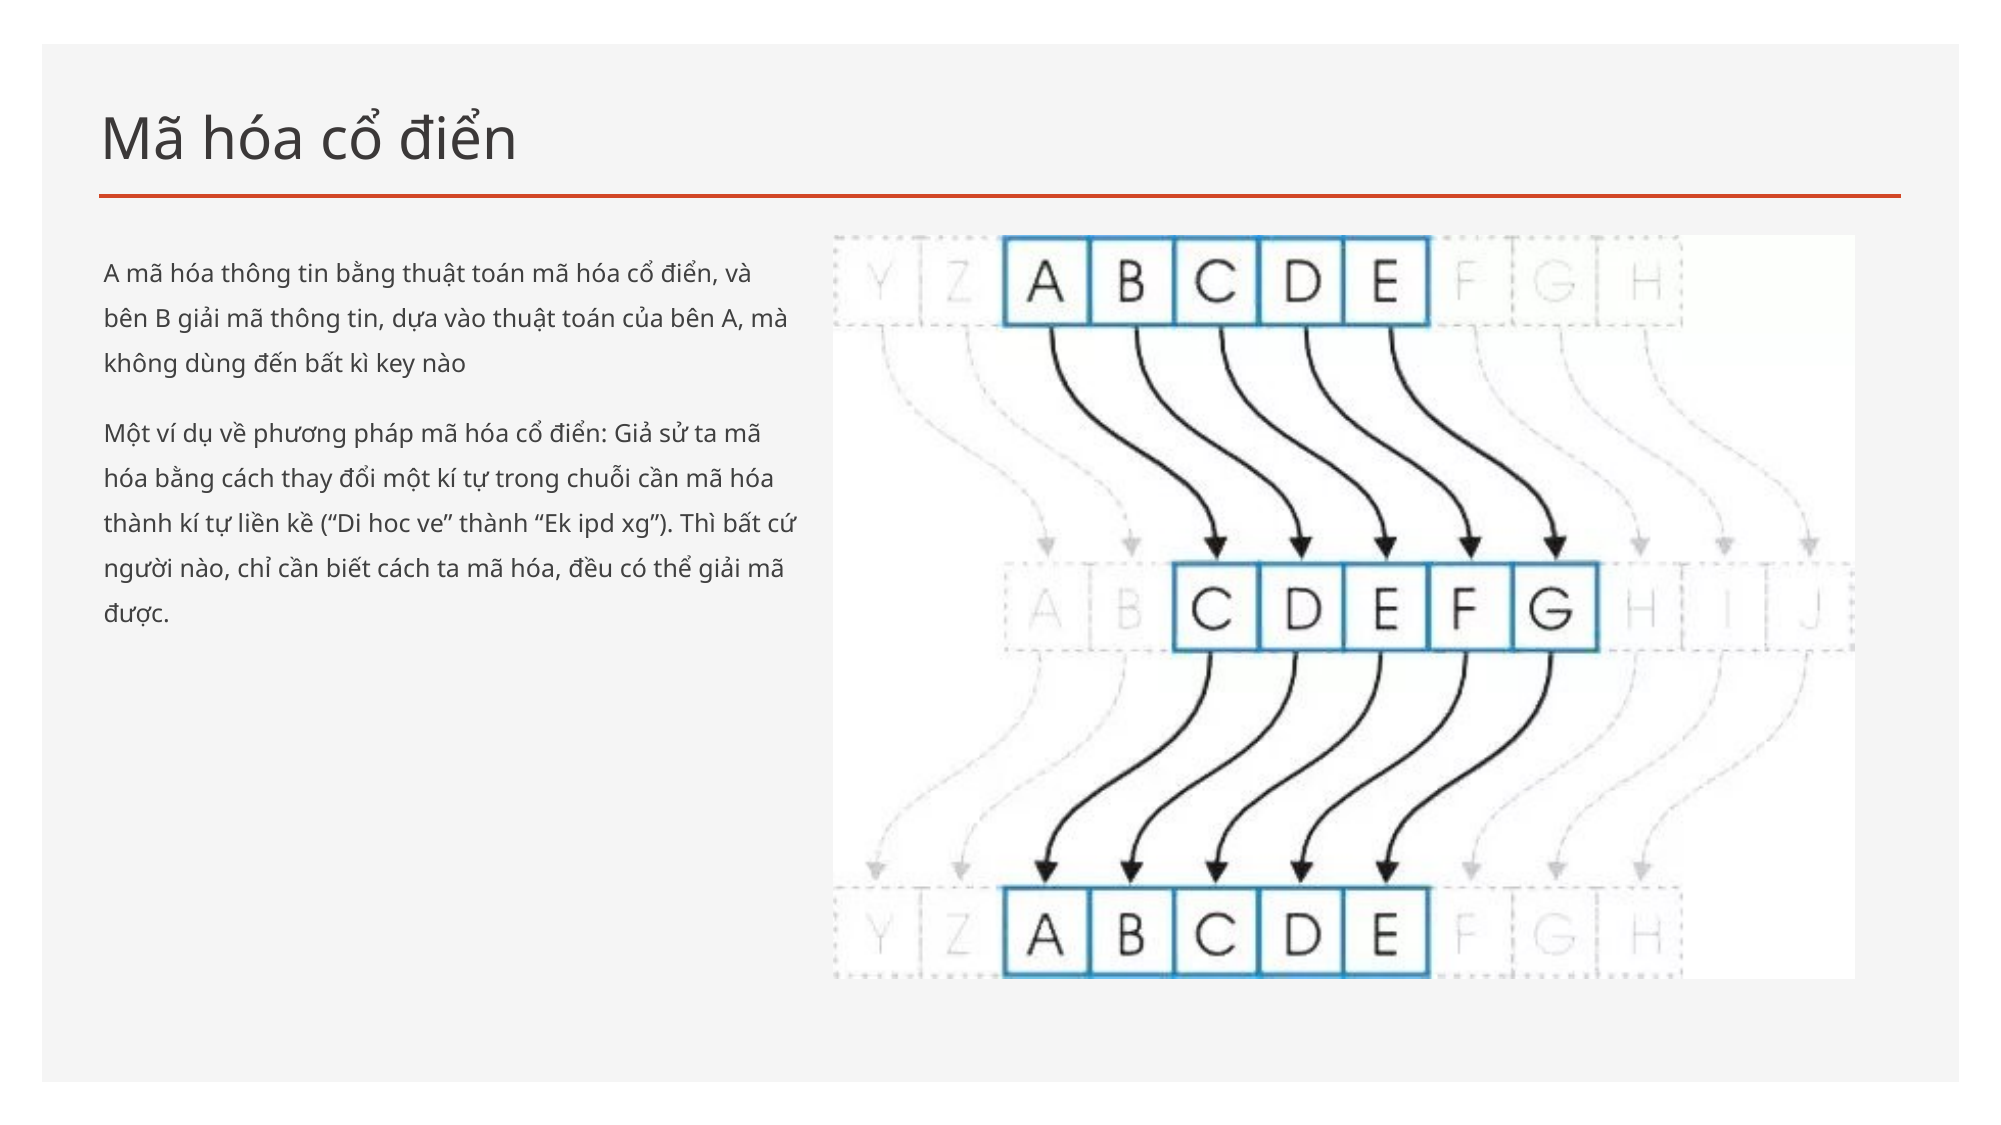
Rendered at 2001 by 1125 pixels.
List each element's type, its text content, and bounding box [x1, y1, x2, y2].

picture [833, 235, 1855, 979]
title Mã hóa cổ điển [85, 73, 1214, 179]
list A mã hóa thông tin bằng thuật toán mã hóa cổ điển, và bên B giải mã thông tin, dựa vào thuật toán của bên A, mà không dùng đến bất kì key nào Một ví dụ về phương pháp mã hóa cổ điển: Giả sử ta mã hóa bằng cách thay đổi một kí tự trong chuỗi cần mã hóa thành kí tự liền kề (“Di hoc ve” thành “Ek ipd xg”). Thì bất cứ người nào, chỉ cần biết cách ta mã hóa, đều có thể giải mã được. [88, 235, 814, 889]
